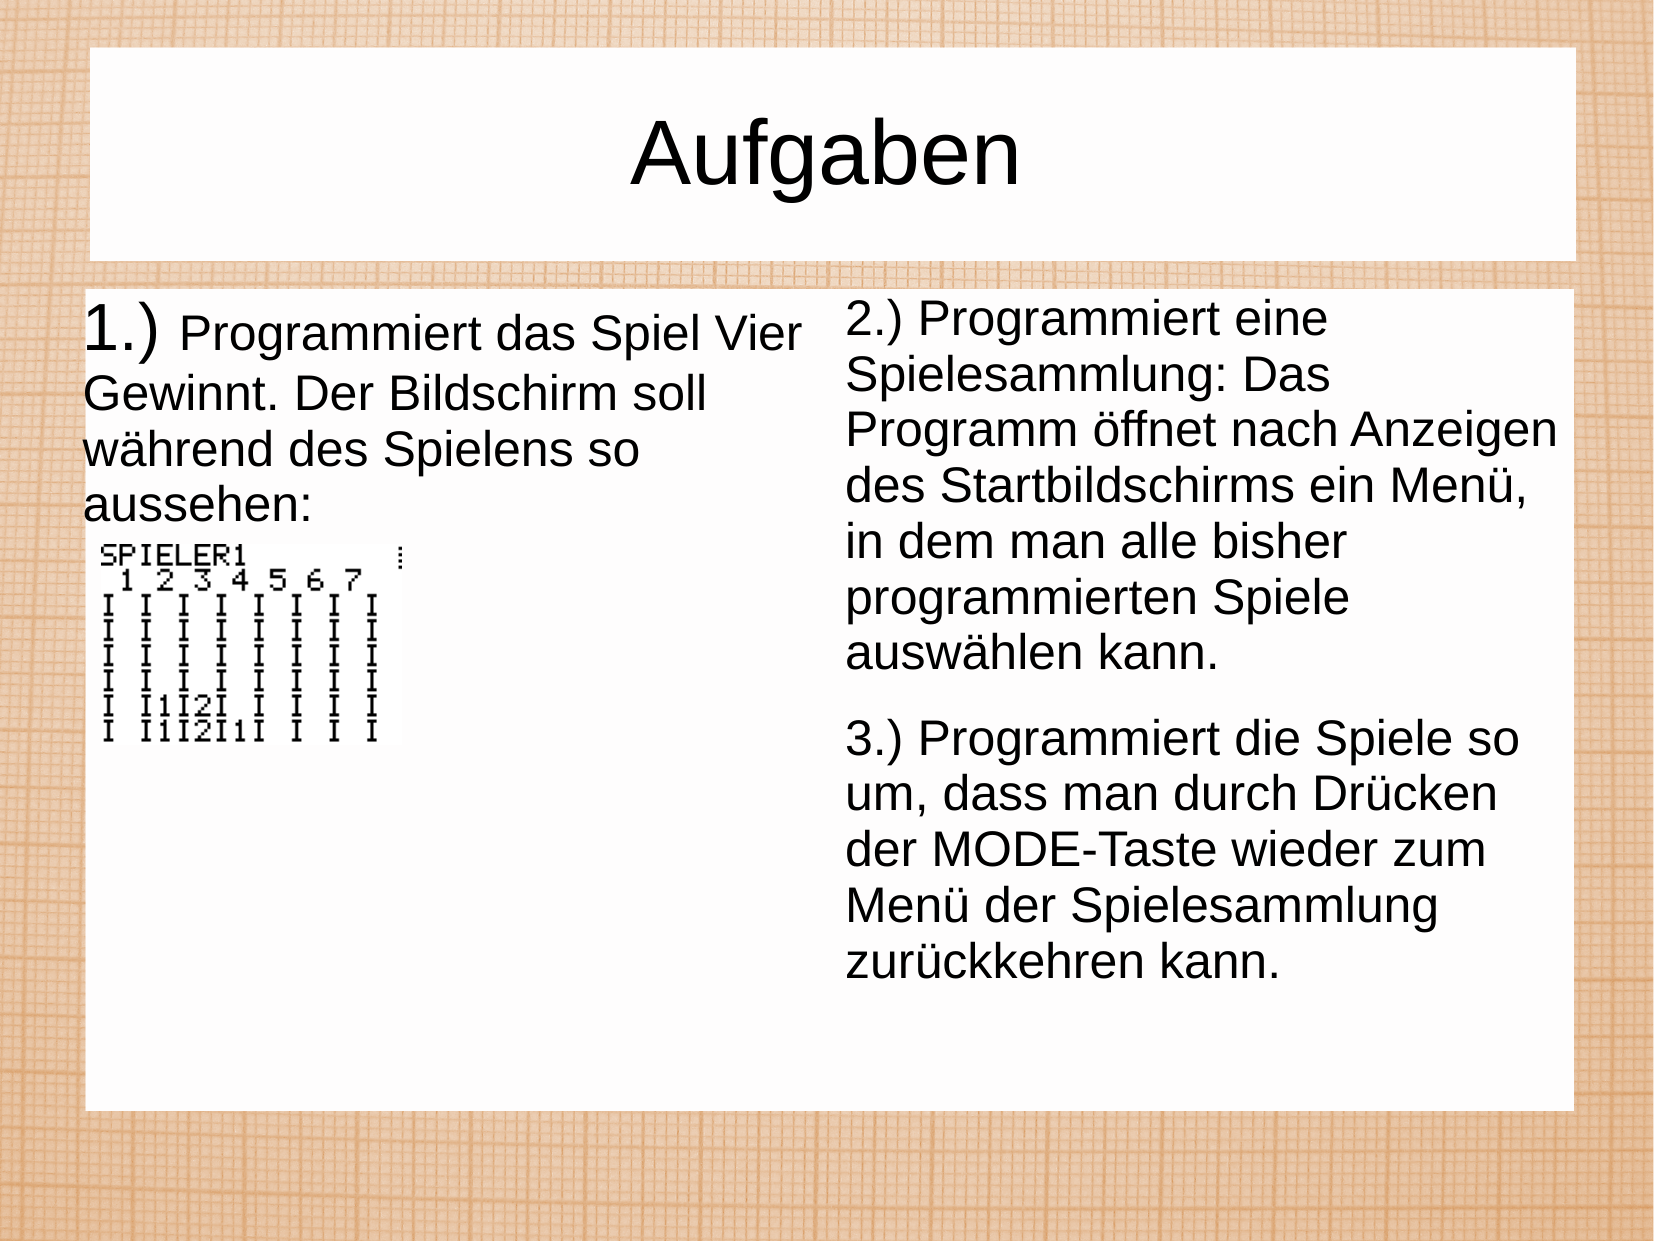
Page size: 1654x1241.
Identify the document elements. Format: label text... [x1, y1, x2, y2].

picture [0, 0, 1654, 1241]
list 1.) Programmiert das Spiel Vier Gewinnt. Der Bildschirm soll während des Spielens so aussehen: [82, 290, 809, 1109]
list 2.) Programmiert eine Spielesammlung: Das Programm öffnet nach Anzeigen des Startbildschirms ein Menü, in dem man alle bisher programmierten Spiele auswählen kann. 3.) Programmiert die Spiele so um, dass man durch Drücken der MODE-Taste wieder zum Menü der Spielesammlung zurückkehren kann. [845, 290, 1572, 1109]
title Aufgaben [82, 49, 1571, 257]
